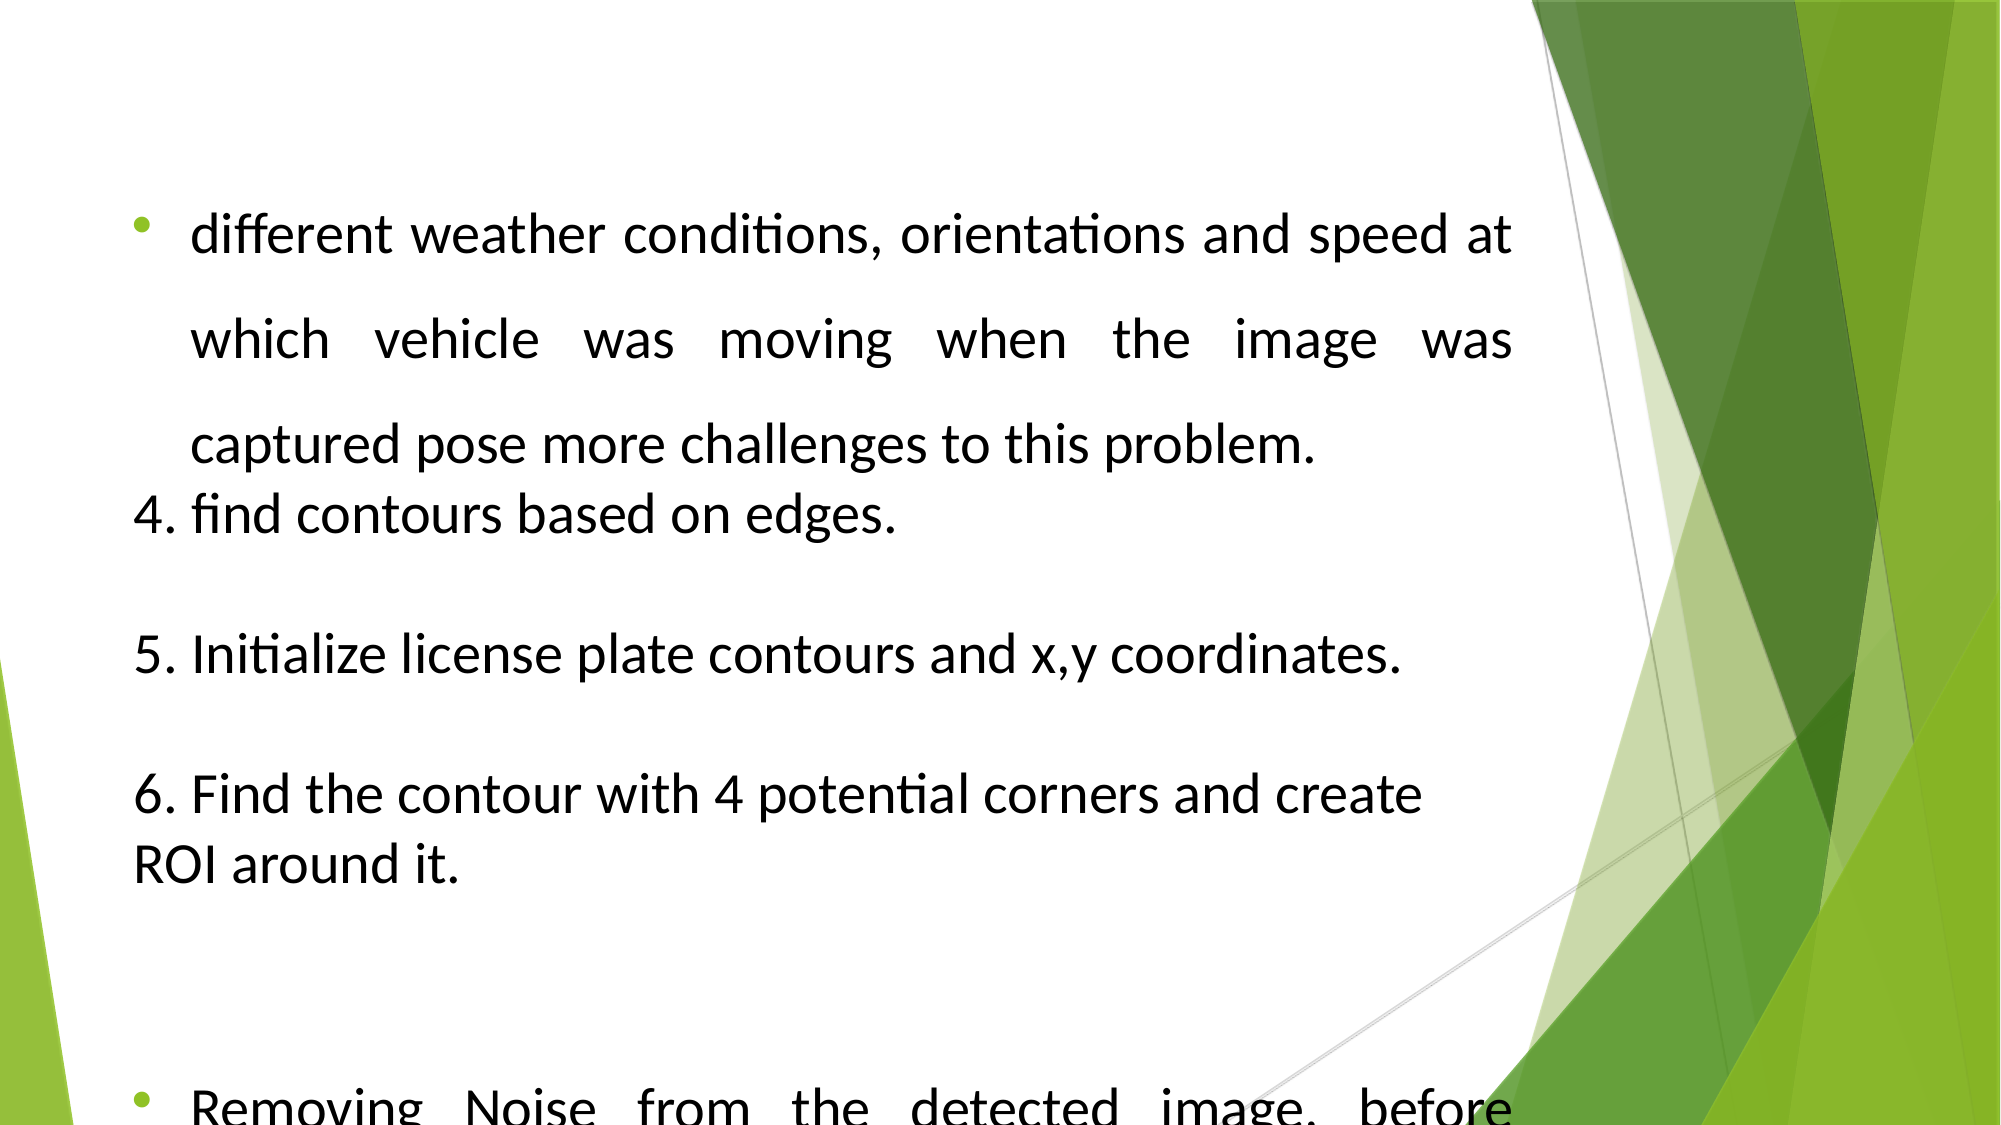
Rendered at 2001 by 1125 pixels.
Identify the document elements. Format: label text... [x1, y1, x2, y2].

list different weather conditions, orientations and speed at which vehicle was moving when the image was captured pose more challenges to this problem. 4. find contours based on edges. 5. Initialize license plate contours and x,y coordinates. 6. Find the contour with 4 potential corners and create ROI around it. Removing Noise from the detected image, before sending to tesseractdifficult to recognize the number properly during night time. [119, 153, 1530, 1046]
